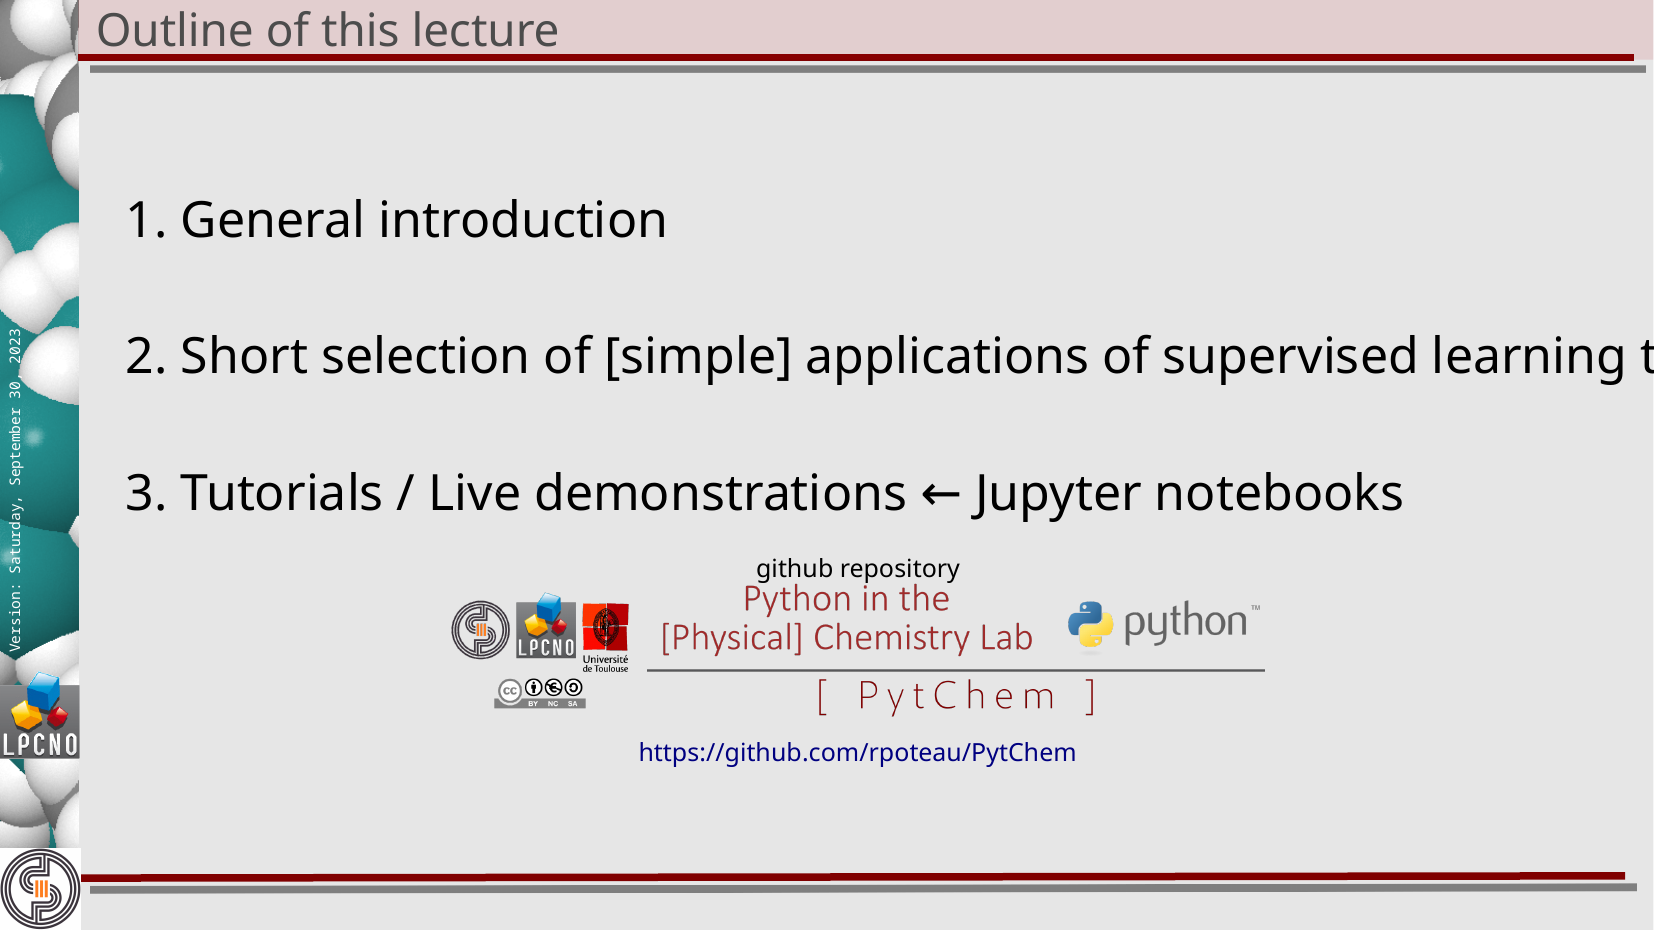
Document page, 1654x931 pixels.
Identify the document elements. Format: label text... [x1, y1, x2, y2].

title Outline of this lecture [78, 0, 1654, 58]
picture [0, 0, 81, 930]
text_box 1. General introduction 2. Short selection of [simple] applications of supervised learning to chemistry 3. Tutorials / Live demonstrations ← Jupyter notebooks [111, 176, 1631, 485]
text_box https://github.com/rpoteau/PytChem [580, 727, 1137, 776]
picture [451, 583, 1265, 717]
text_box github repository [654, 543, 1062, 583]
